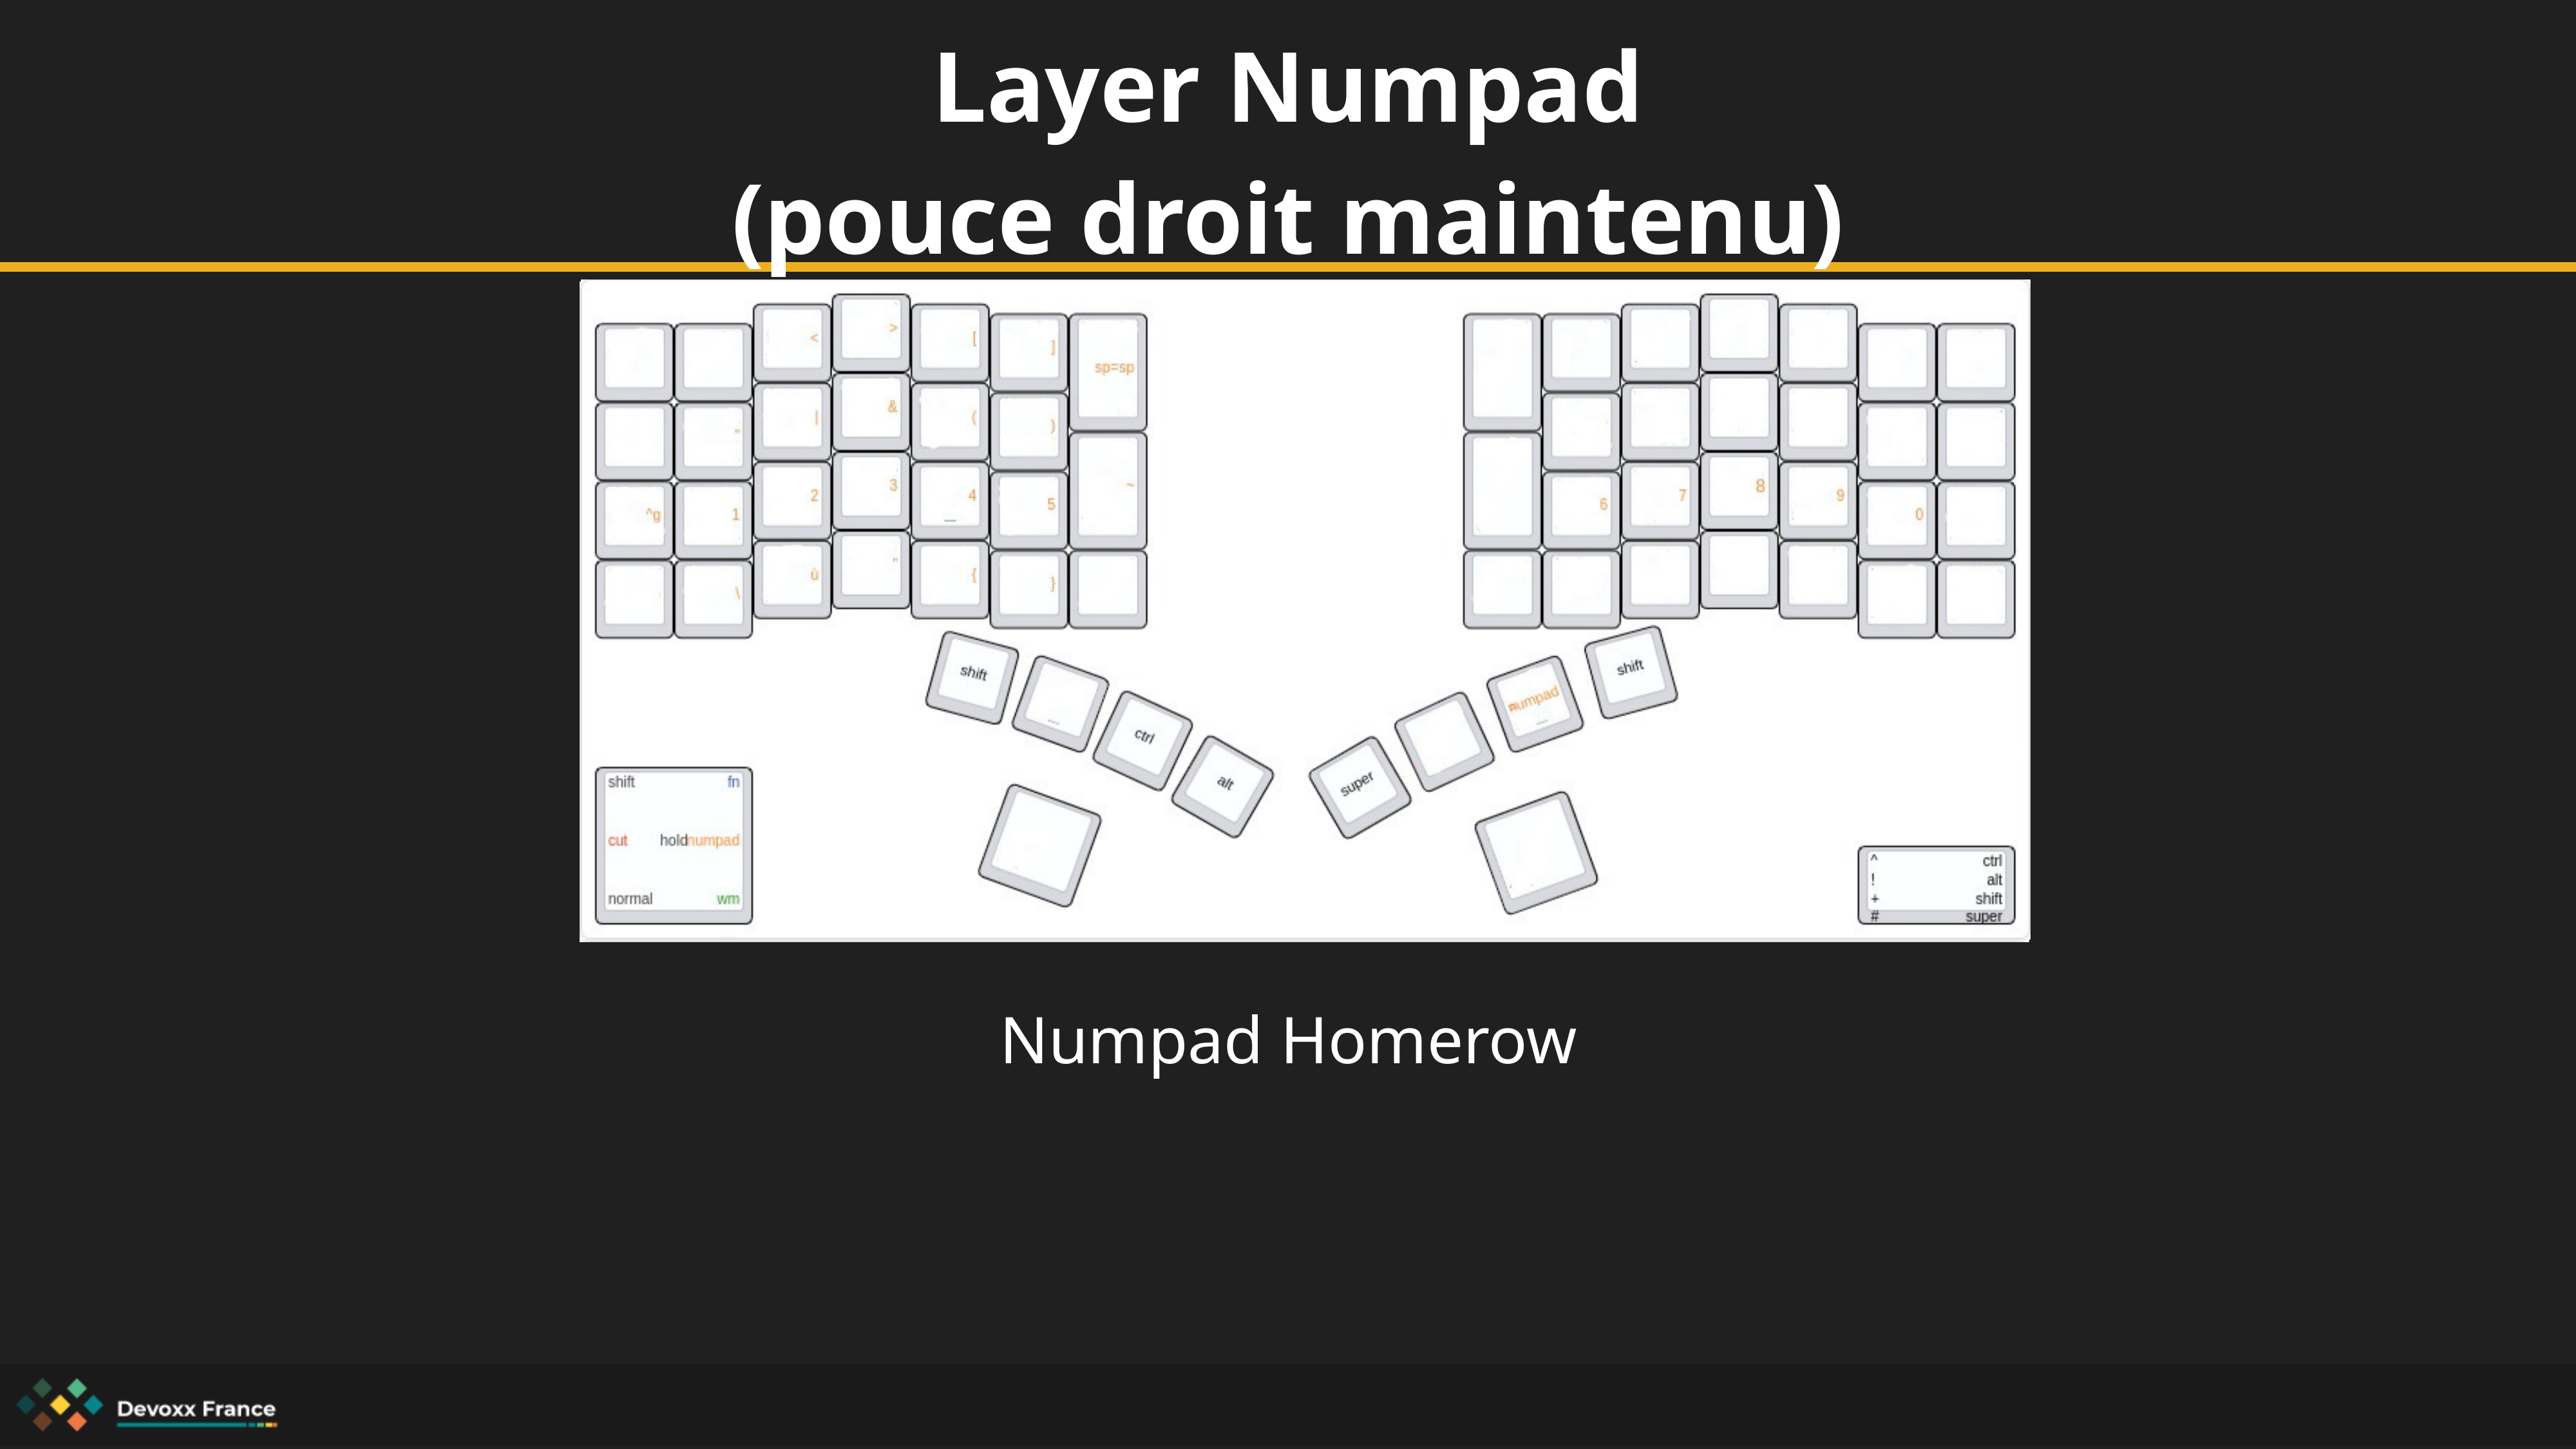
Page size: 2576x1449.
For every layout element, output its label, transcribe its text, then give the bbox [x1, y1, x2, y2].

text_box Numpad Homerow [555, 990, 2078, 1404]
picture [0, 1364, 2576, 1445]
picture [580, 279, 2031, 942]
text_box Layer Numpad (pouce droit maintenu) [0, 14, 2576, 287]
